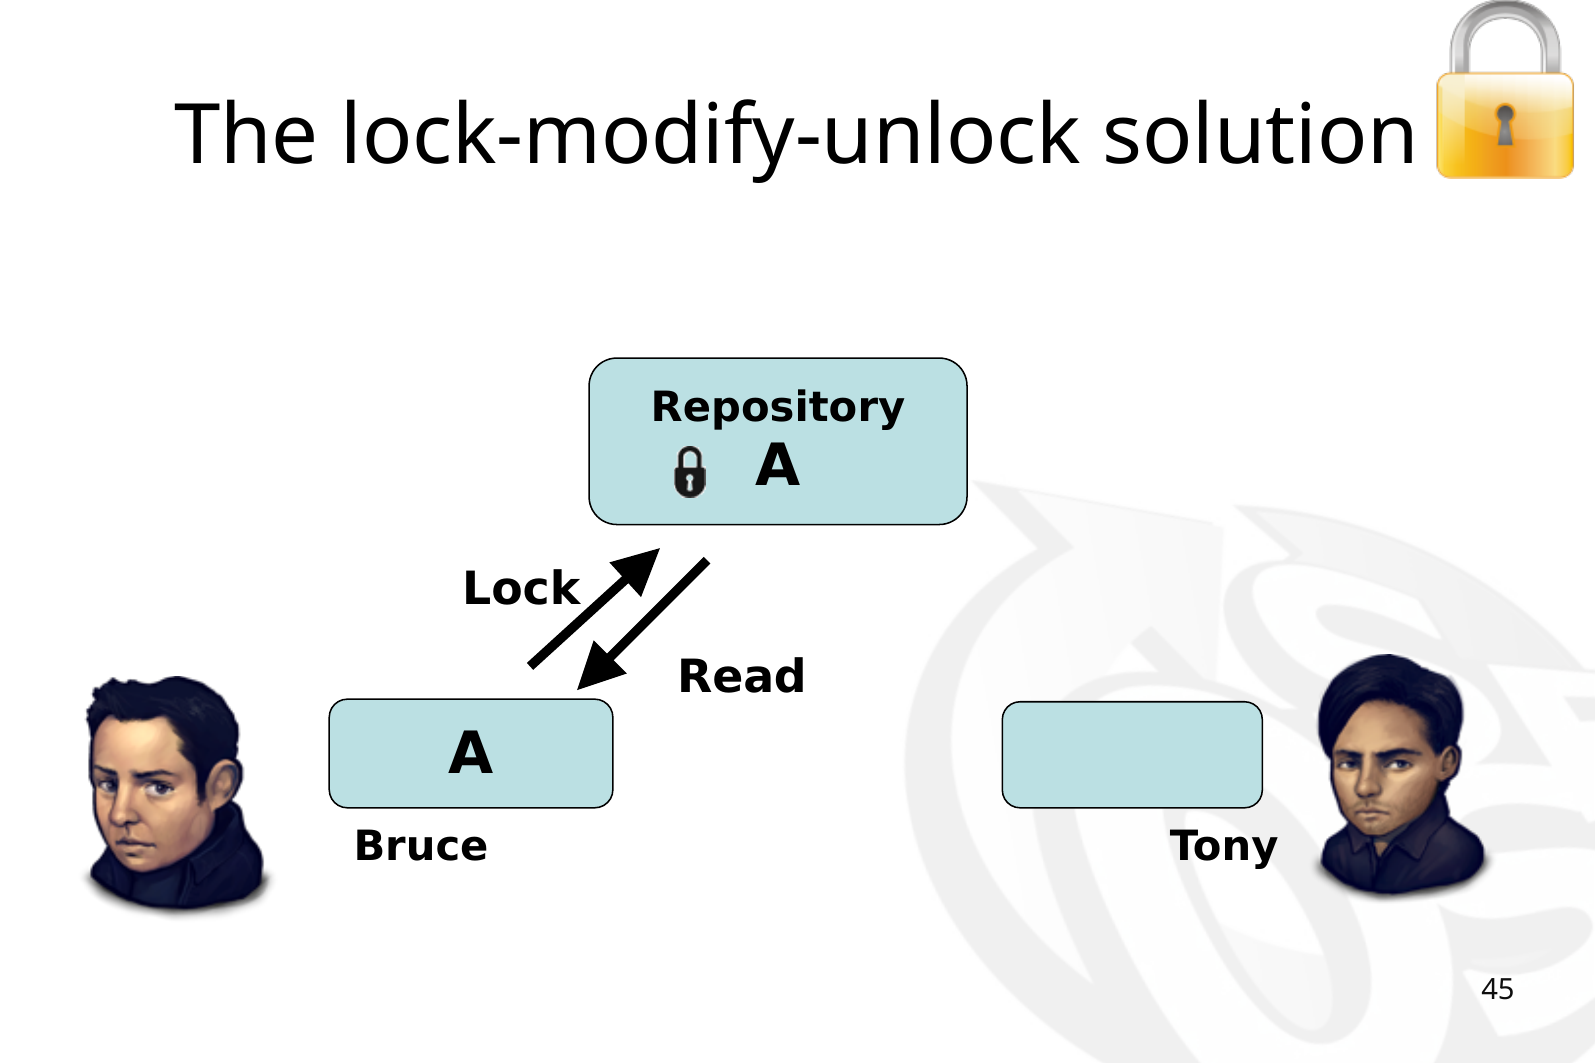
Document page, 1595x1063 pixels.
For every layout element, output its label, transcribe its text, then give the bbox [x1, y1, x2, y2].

text_box Bruce Tony [338, 813, 1278, 878]
picture [674, 446, 706, 498]
text_box Repository A [589, 358, 968, 525]
text_box A [329, 699, 613, 808]
text_box Read [662, 642, 822, 711]
text_box Lock [447, 554, 1095, 624]
title The lock-modify-unlock solution [79, 34, 1515, 228]
picture [1416, 0, 1595, 179]
text_box [1002, 701, 1263, 808]
picture [54, 676, 303, 925]
picture [1278, 654, 1529, 906]
